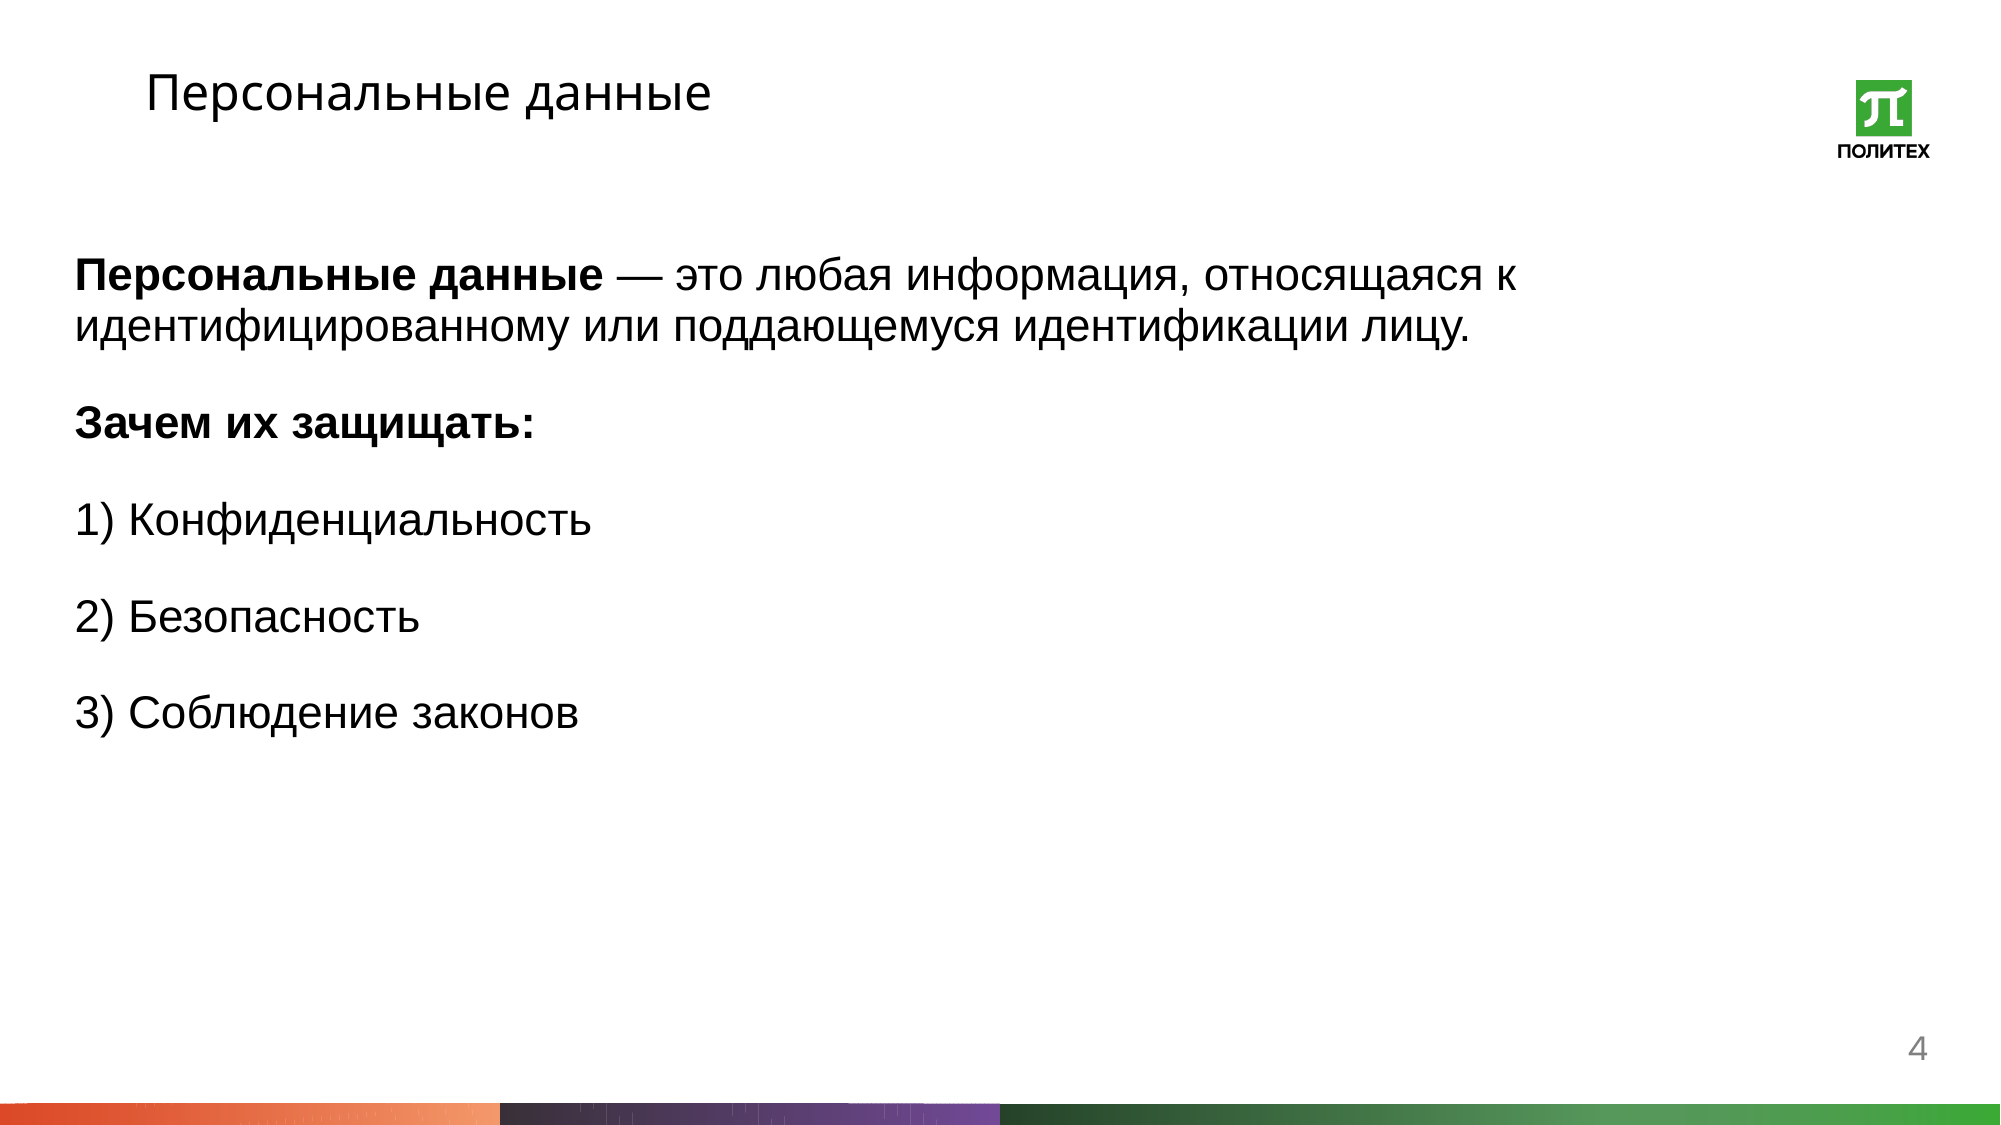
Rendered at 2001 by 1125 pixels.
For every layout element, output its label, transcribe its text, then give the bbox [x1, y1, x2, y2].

slide_number <номер> [1493, 1018, 1944, 1079]
picture [1838, 80, 1930, 158]
text_box Персональные данные — это любая информация, относящаяся к идентифицированному или поддающемуся идентификации лицу. Зачем их защищать: 1) Конфиденциальность 2) Безопасность 3) Соблюдение законов [59, 241, 1684, 798]
text_box Персональные данные [130, 60, 1612, 160]
